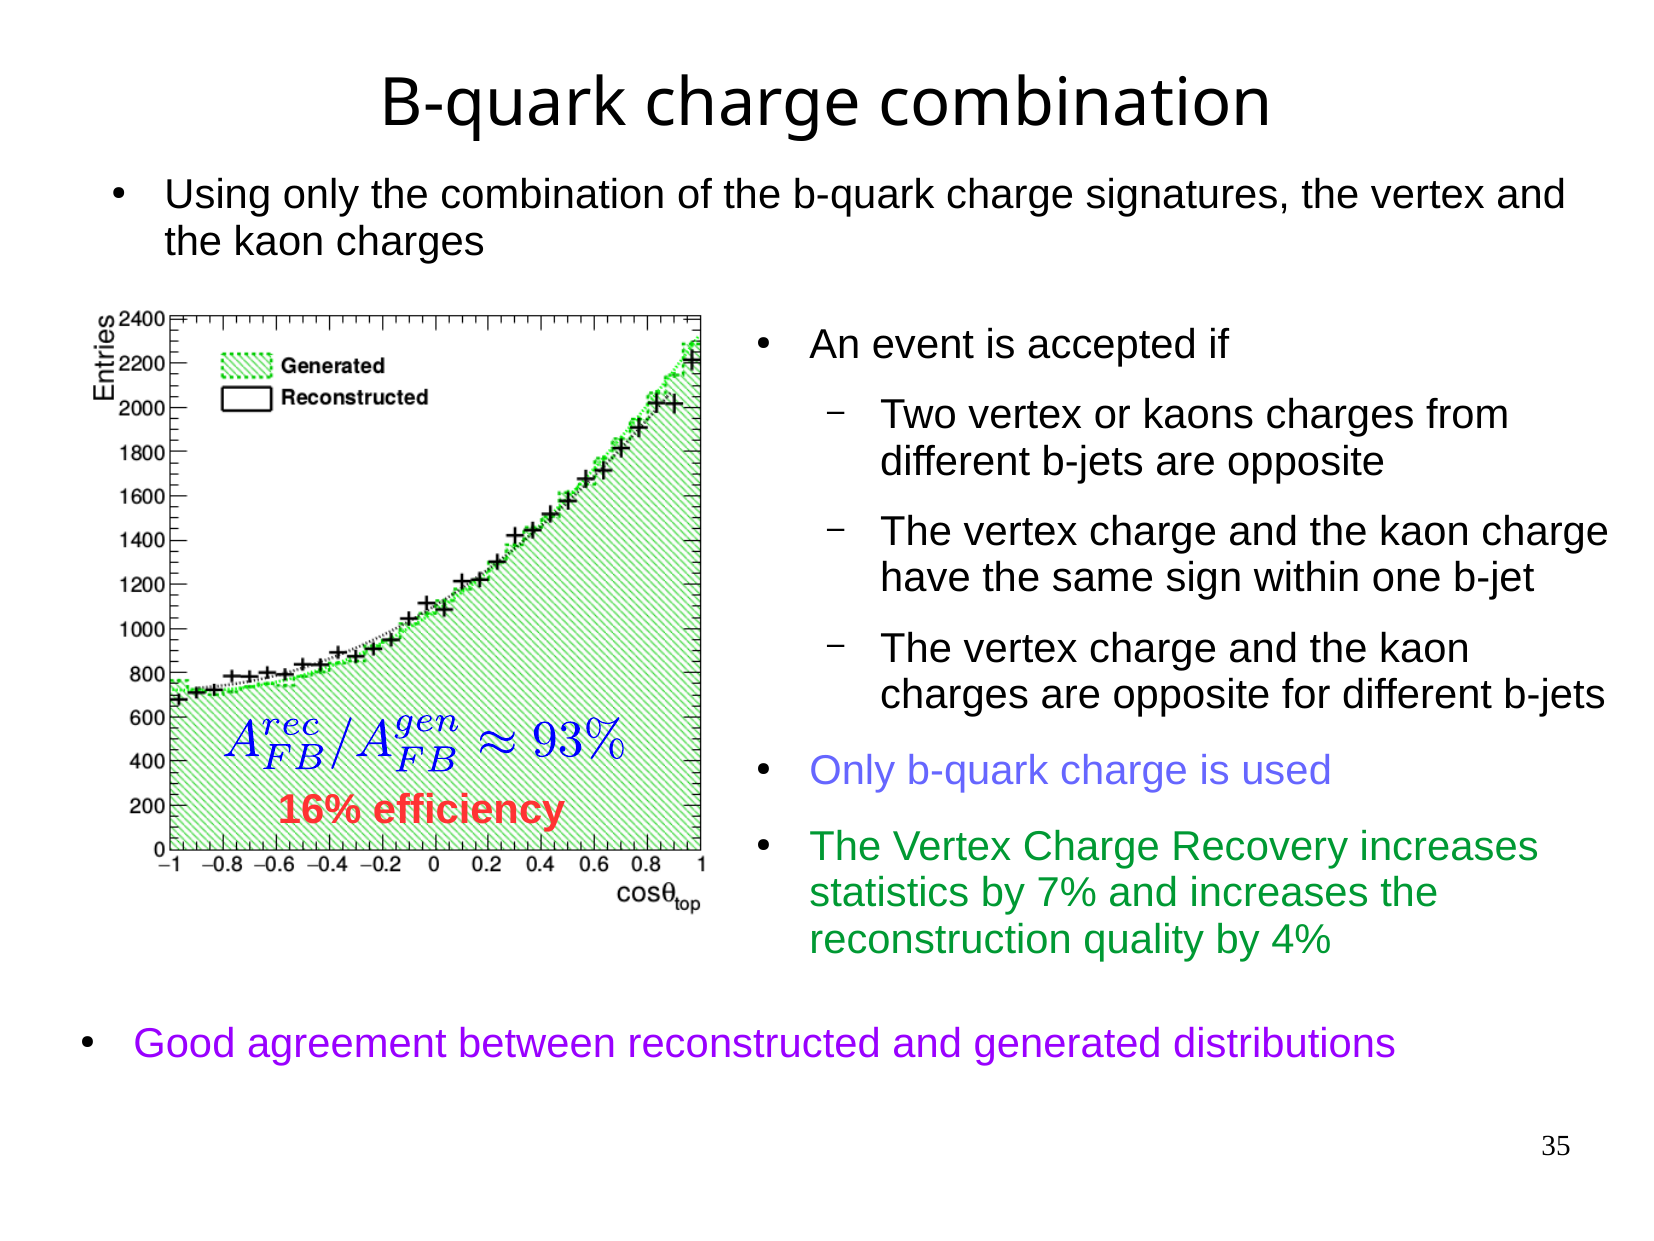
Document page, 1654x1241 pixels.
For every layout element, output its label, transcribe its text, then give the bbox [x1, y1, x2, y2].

text_box [221, 715, 627, 772]
picture [85, 297, 716, 928]
list Good agreement between reconstructed and generated distributions [62, 1019, 1574, 1167]
text_box 16% efficiency [263, 778, 581, 840]
list Using only the combination of the b-quark charge signatures, the vertex and the kaon charges [93, 171, 1605, 319]
list An event is accepted if Two vertex or kaons charges from different b-jets are opposite The vertex charge and the kaon charge have the same sign within one b-jet The vertex charge and the kaon charges are opposite for different b-jets Only b-quark charge is used The Vertex Charge Recovery increases statistics by 7% and increases the reconstruction quality by 4% [738, 321, 1622, 1159]
title B-quark charge combination [82, 49, 1571, 151]
